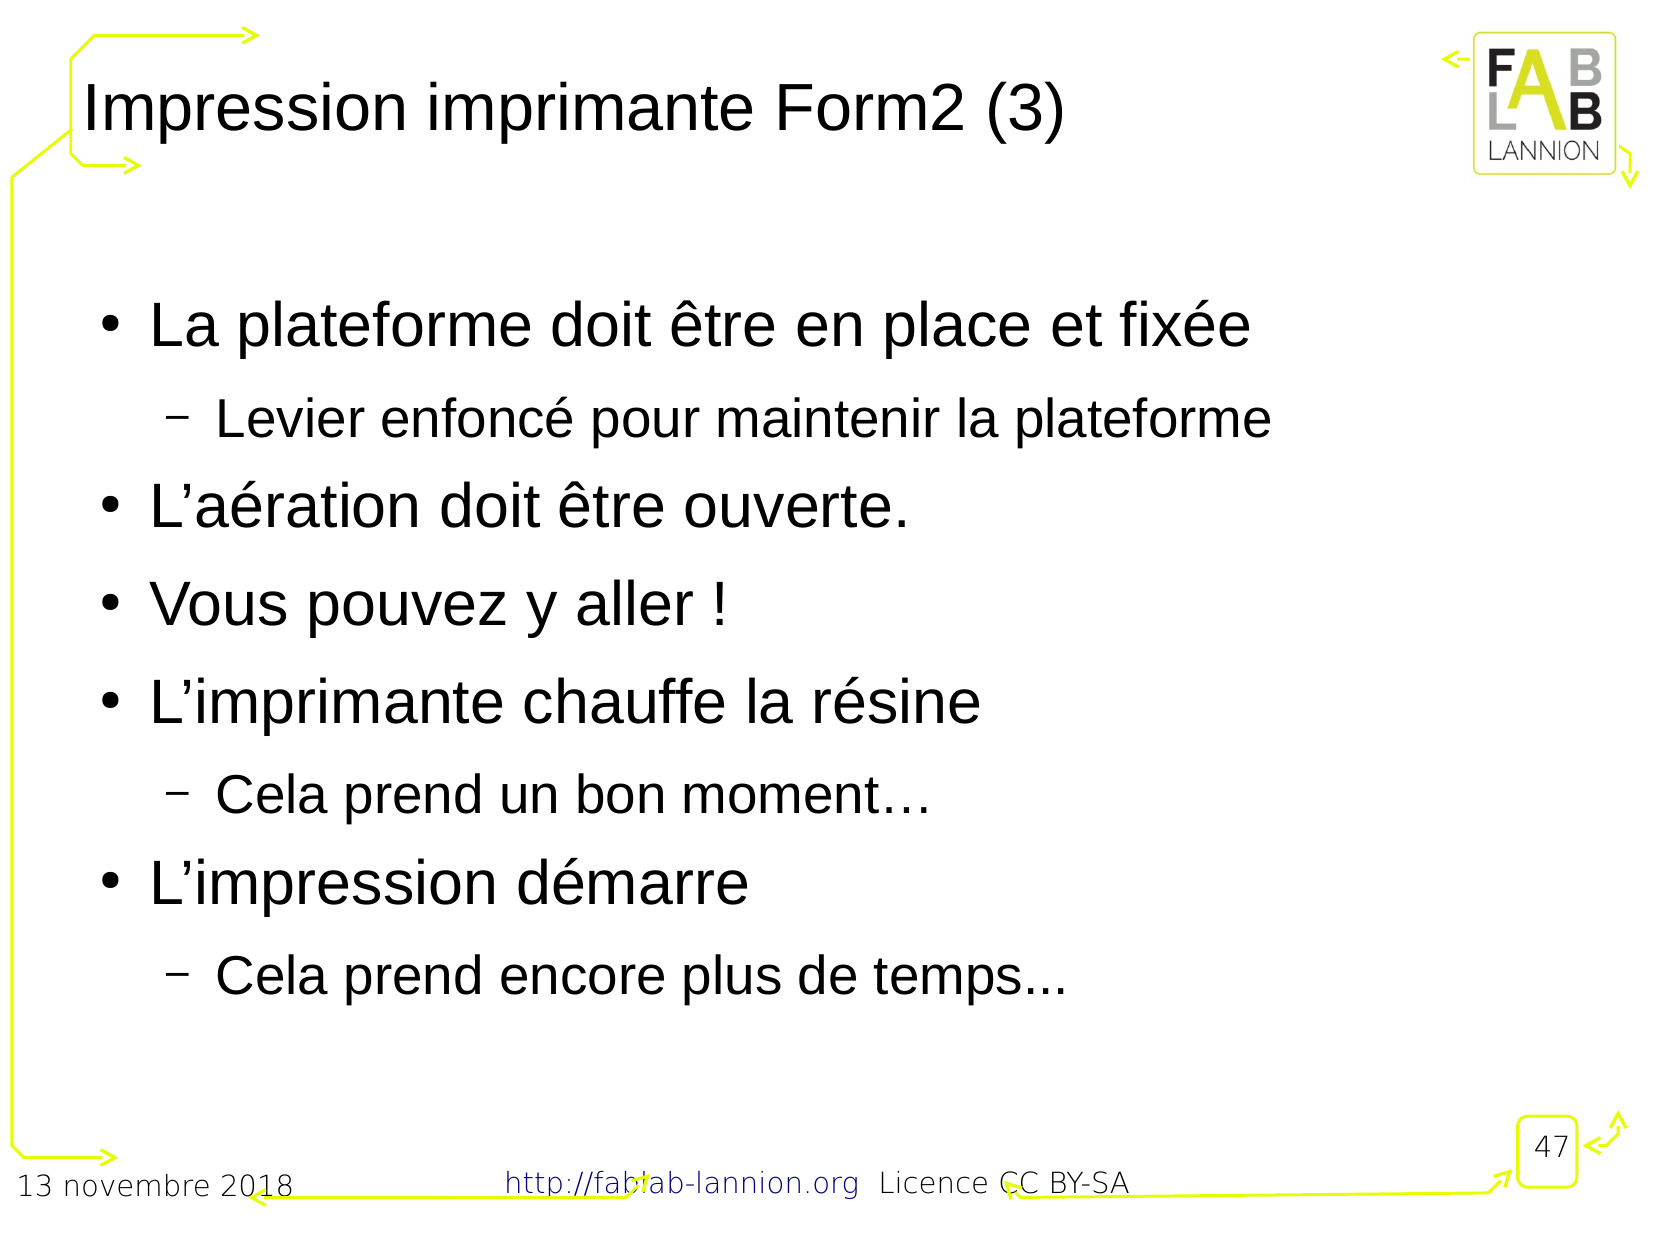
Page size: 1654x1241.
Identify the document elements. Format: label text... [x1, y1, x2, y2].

title Impression imprimante Form2 (3) [82, 49, 1441, 166]
picture [1470, 29, 1619, 178]
list La plateforme doit être en place et fixée Levier enfoncé pour maintenir la plateforme L’aération doit être ouverte. Vous pouvez y aller ! L’imprimante chauffe la résine Cela prend un bon moment… L’impression démarre Cela prend encore plus de temps... [82, 290, 1571, 1010]
